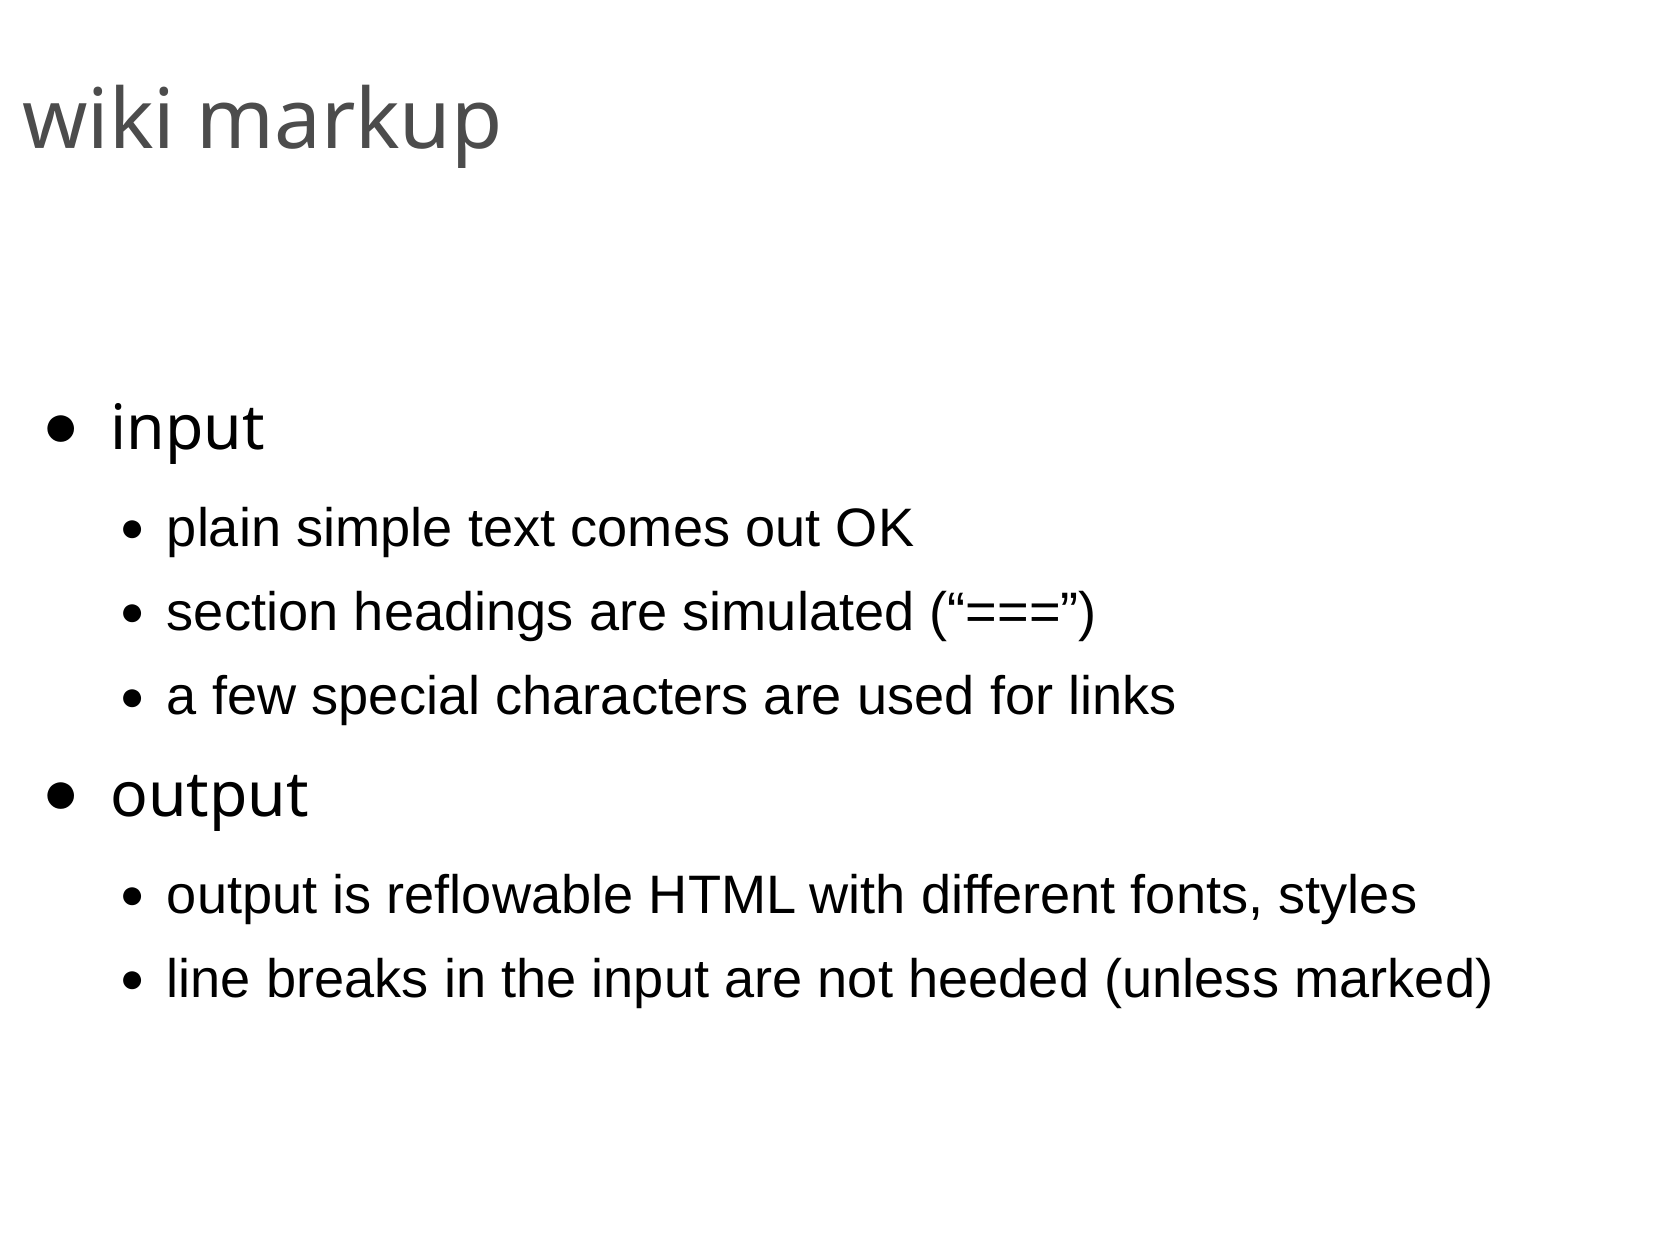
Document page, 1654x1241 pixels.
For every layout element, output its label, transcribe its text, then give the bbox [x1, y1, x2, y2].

title wiki markup [22, 19, 1654, 213]
list input plain simple text comes out OK section headings are simulated (“===”) a few special characters are used for links output output is reflowable HTML with different fonts, styles line breaks in the input are not heeded (unless marked) [25, 233, 1654, 1158]
